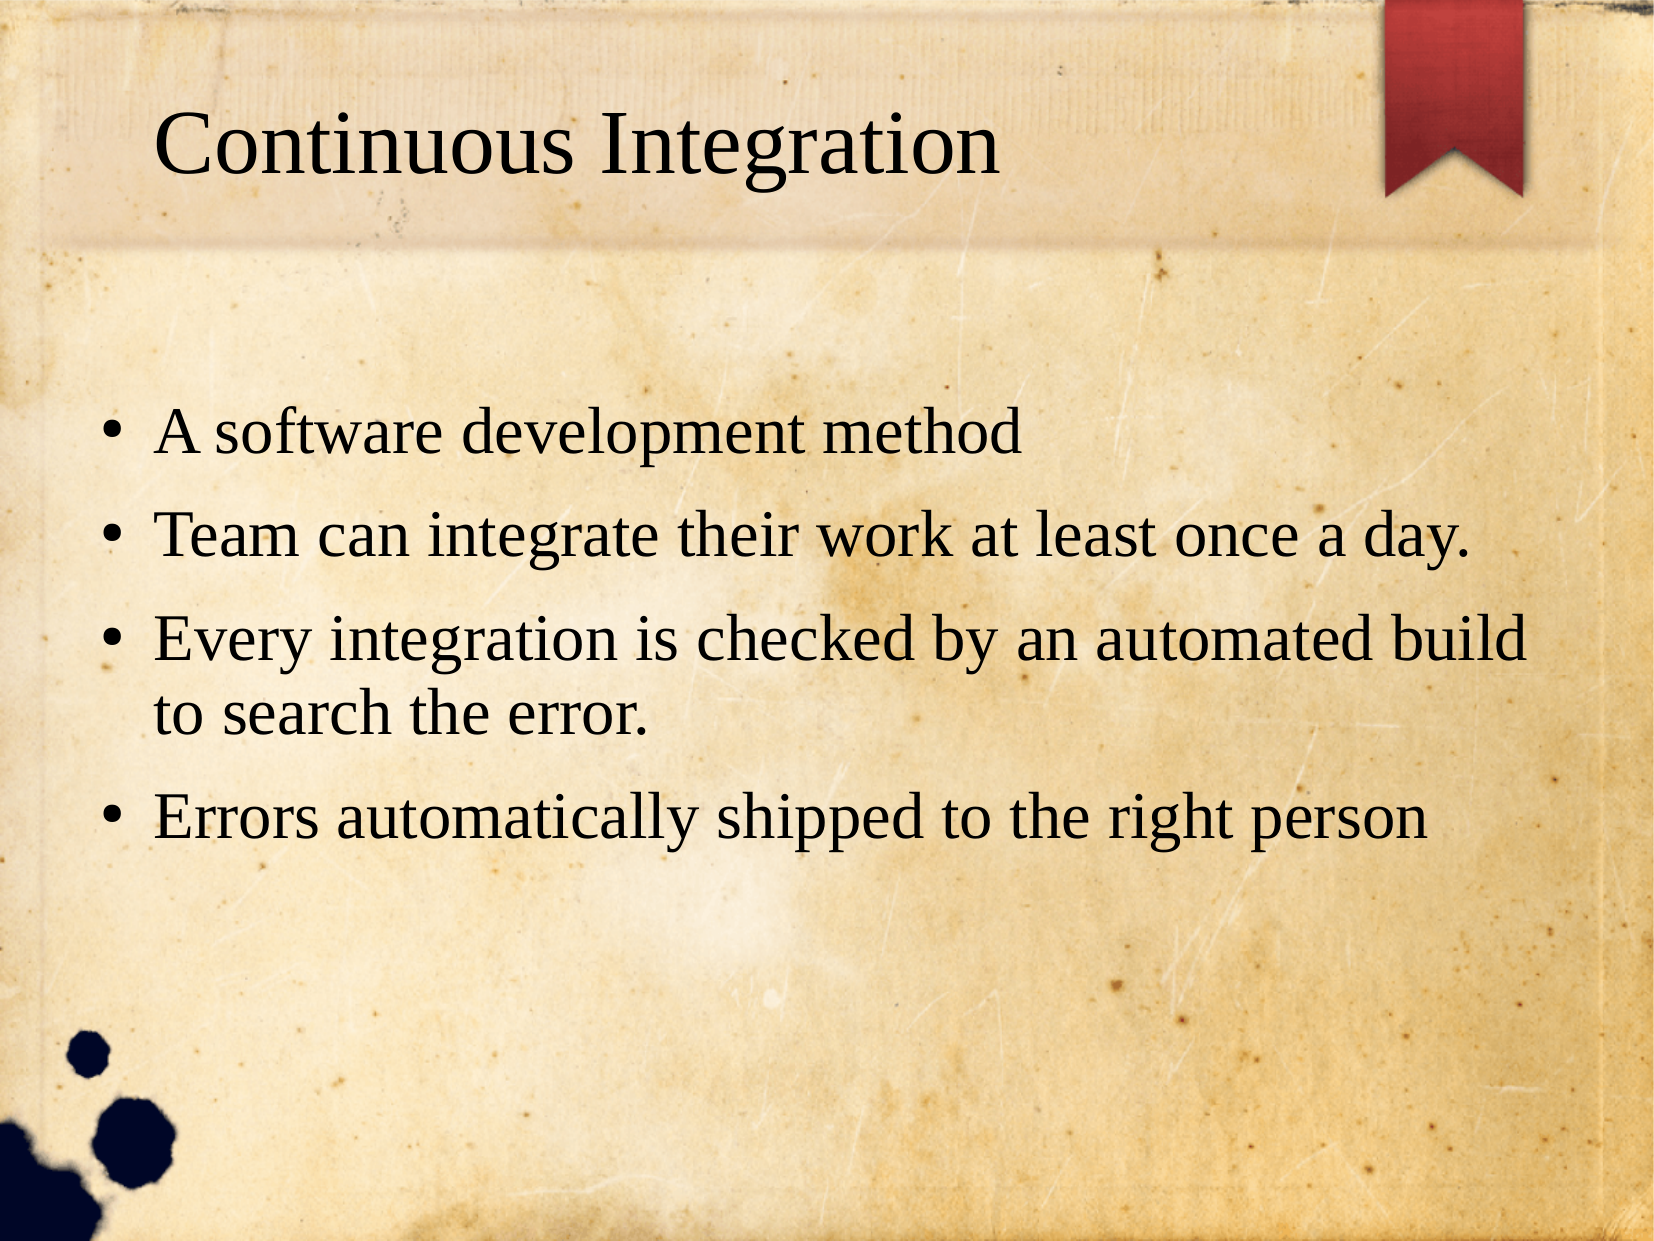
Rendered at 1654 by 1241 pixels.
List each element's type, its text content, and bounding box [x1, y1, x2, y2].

title Continuous Integration [82, 49, 1347, 237]
list A software development method Team can integrate their work at least once a day. Every integration is checked by an automated build to search the error. Errors automatically shipped to the right person [82, 290, 1538, 1010]
picture [0, 0, 1654, 1241]
